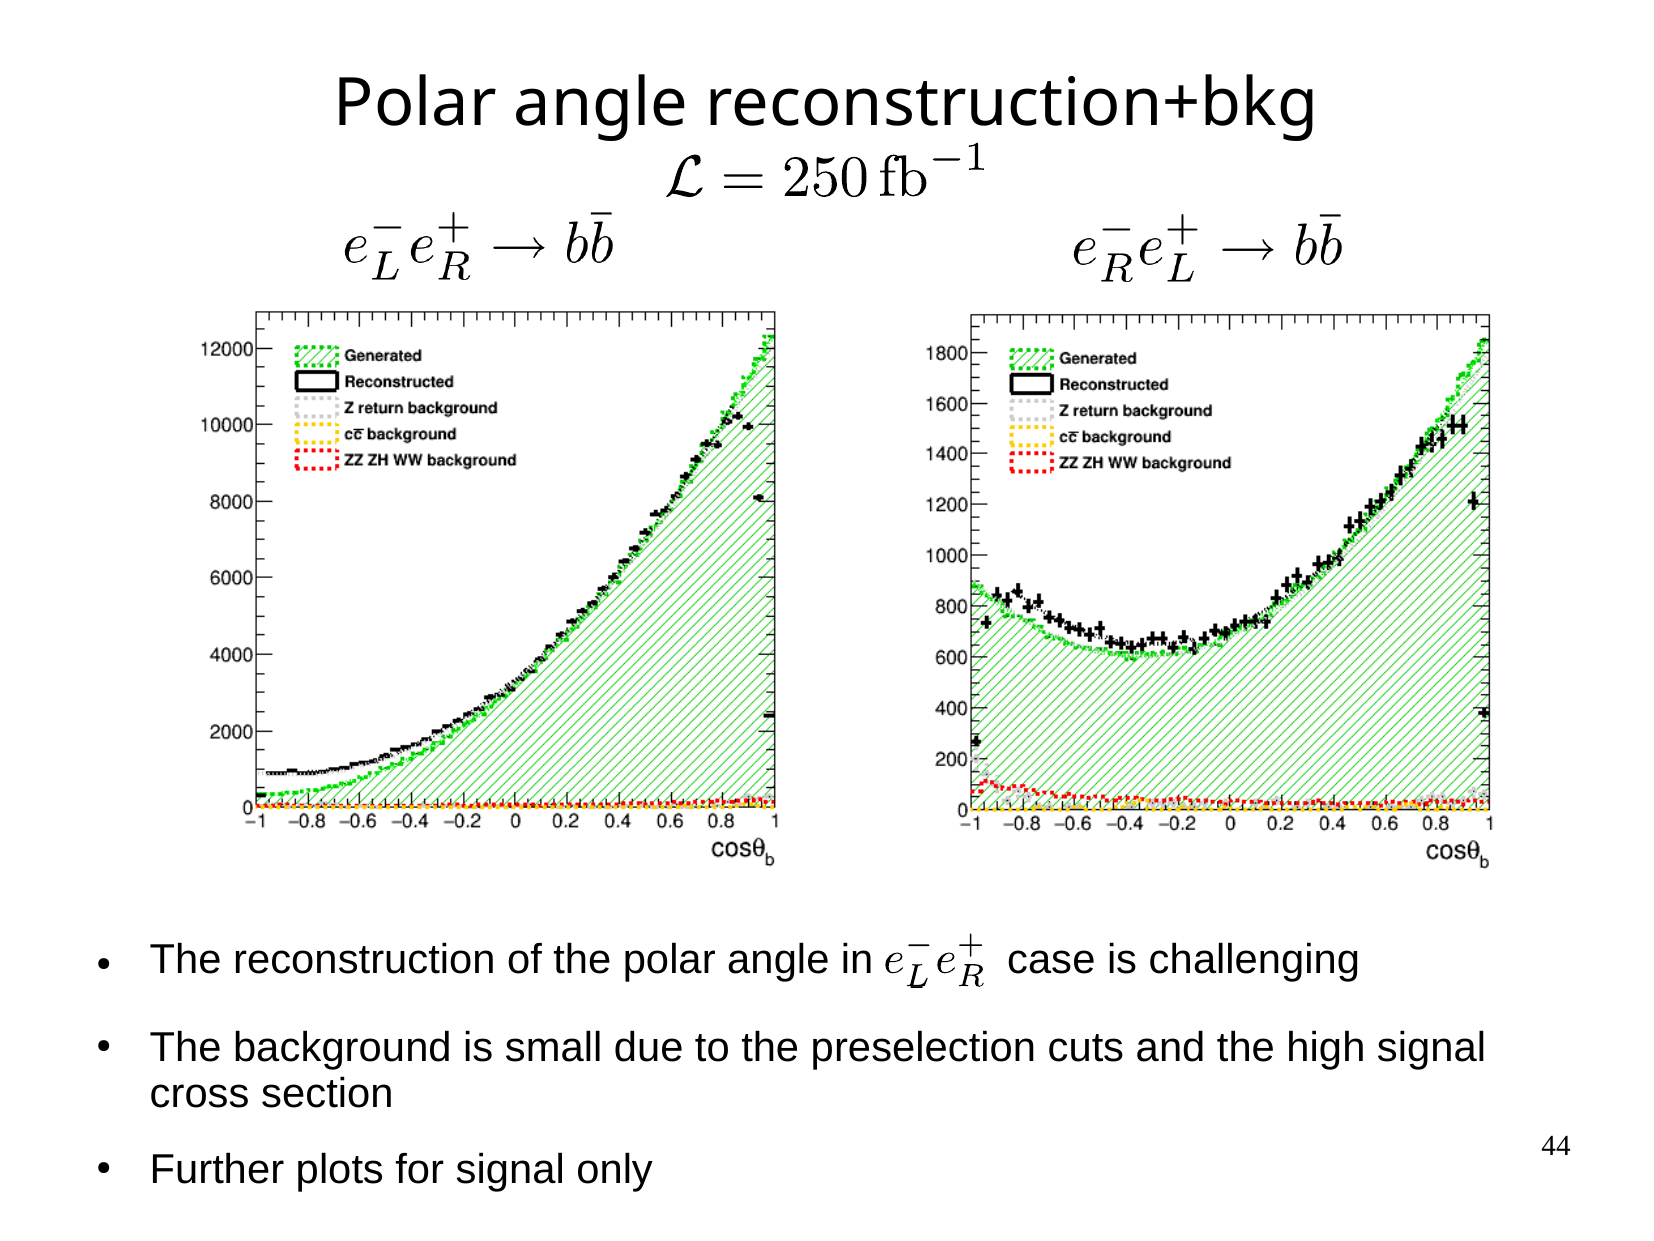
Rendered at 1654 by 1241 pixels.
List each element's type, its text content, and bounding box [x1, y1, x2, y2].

picture [201, 285, 804, 868]
picture [1073, 214, 1342, 282]
picture [344, 212, 613, 281]
picture [916, 288, 1519, 870]
list The reconstruction of the polar angle in eLp case is challenging The background is small due to the preselection cuts and the high signal cross section Further plots for signal only [78, 936, 1571, 1221]
text_box [664, 142, 988, 198]
title Polar angle reconstruction+bkg [82, 49, 1571, 151]
text_box [883, 933, 985, 987]
